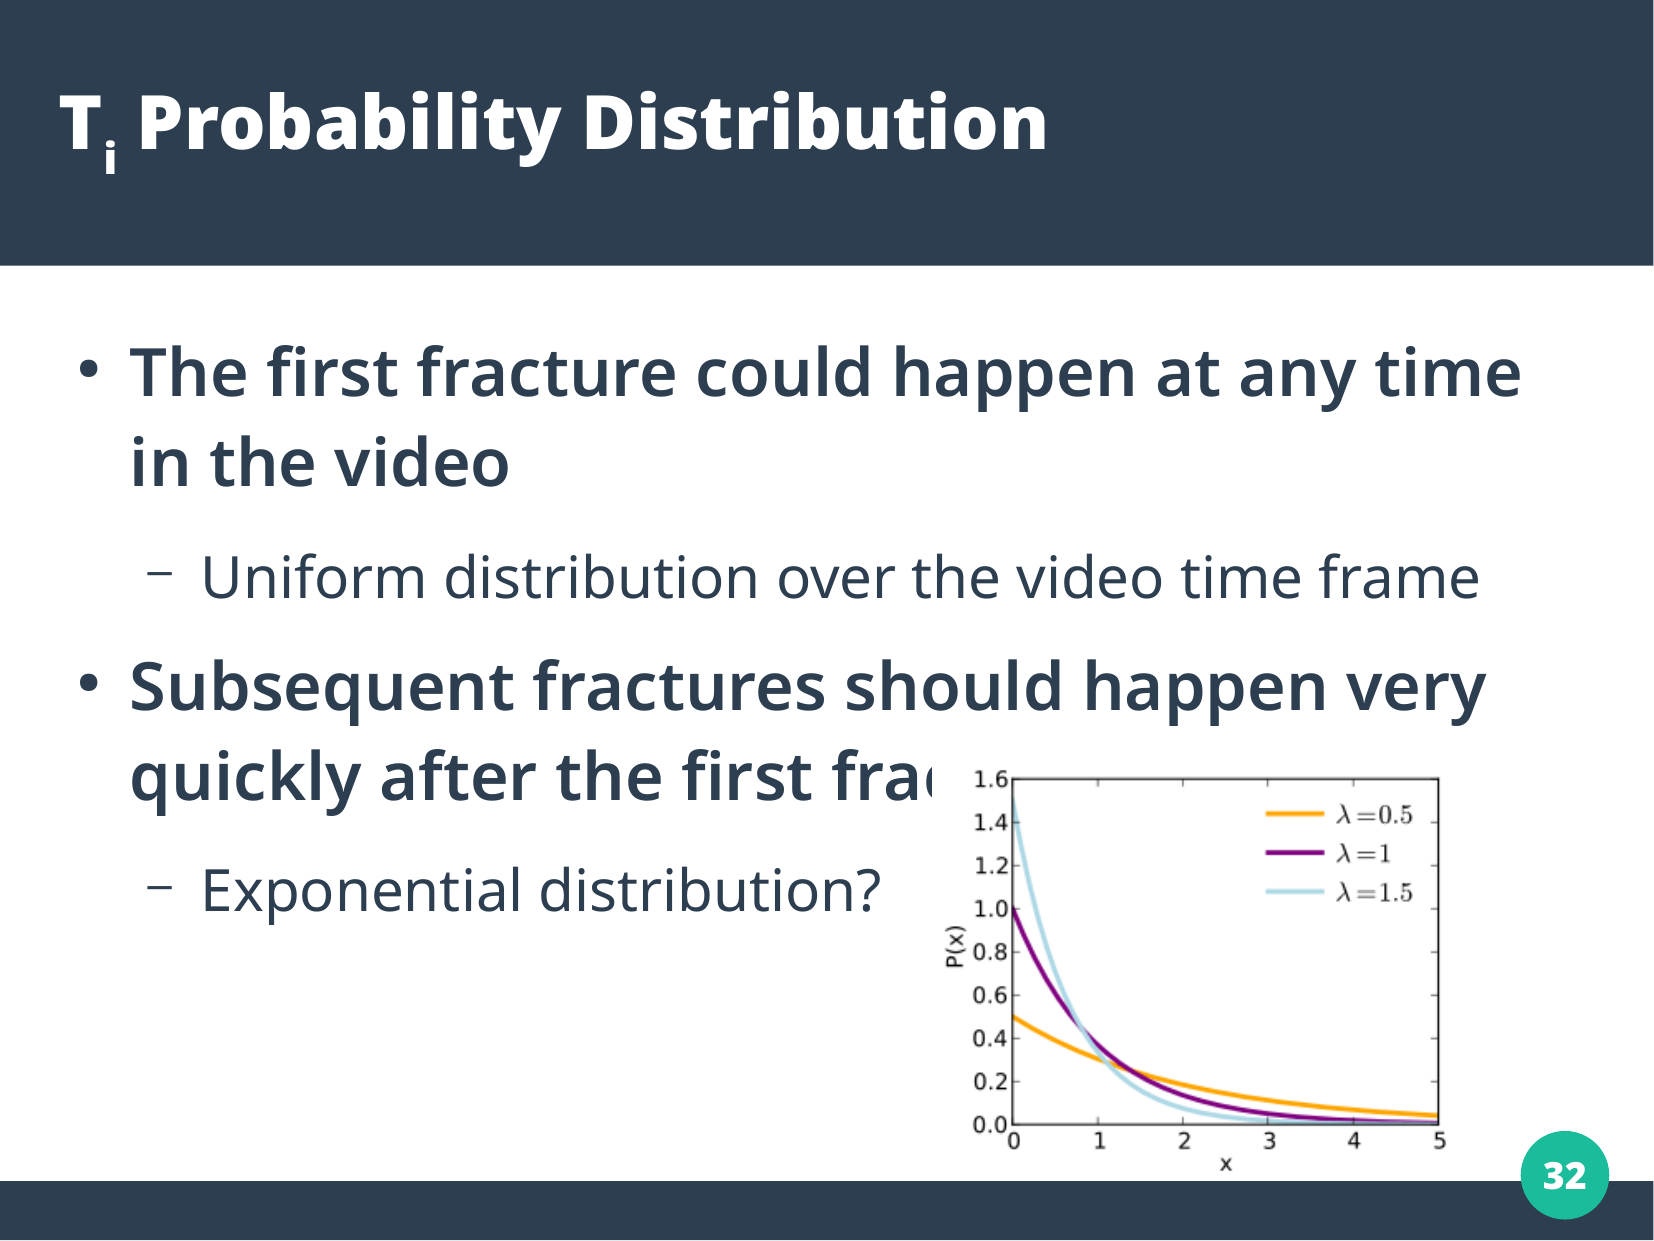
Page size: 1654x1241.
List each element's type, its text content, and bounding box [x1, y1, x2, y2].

list The first fracture could happen at any time in the video Uniform distribution over the video time frame Subsequent fractures should happen very quickly after the first fracture Exponential distribution? [59, 324, 1595, 1152]
picture [932, 749, 1471, 1181]
title Ti Probability Distribution [59, 49, 1595, 207]
